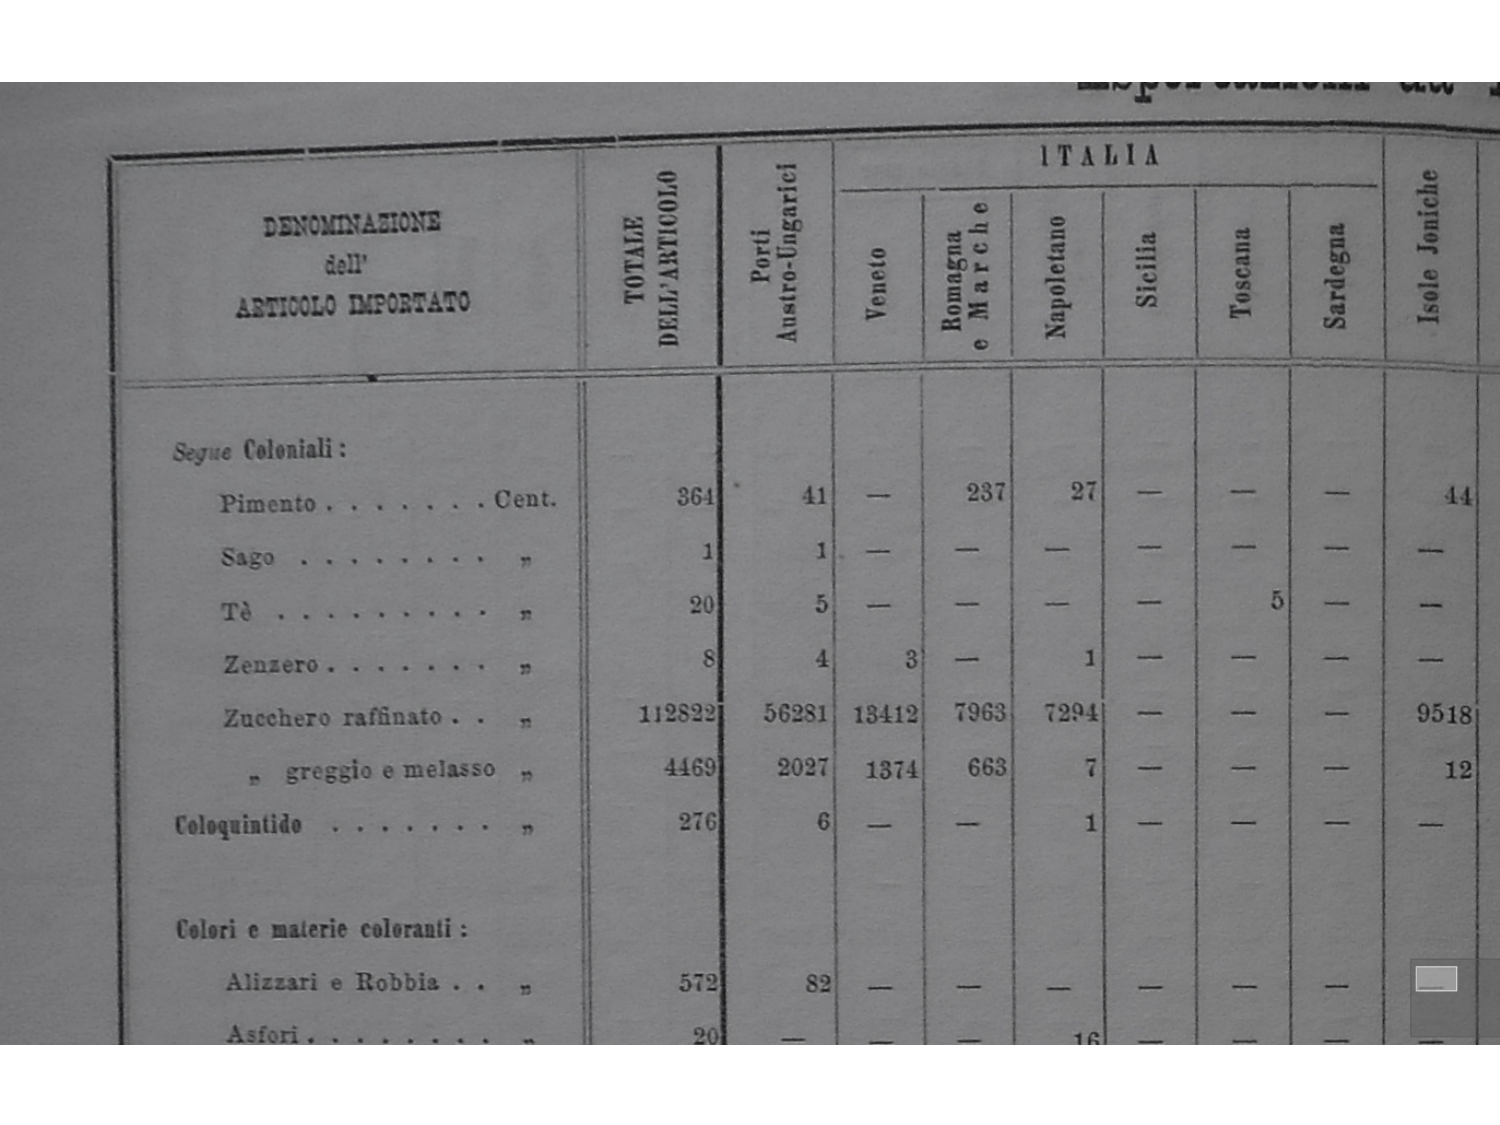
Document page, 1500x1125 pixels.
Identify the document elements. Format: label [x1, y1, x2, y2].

picture [0, 82, 1500, 1045]
